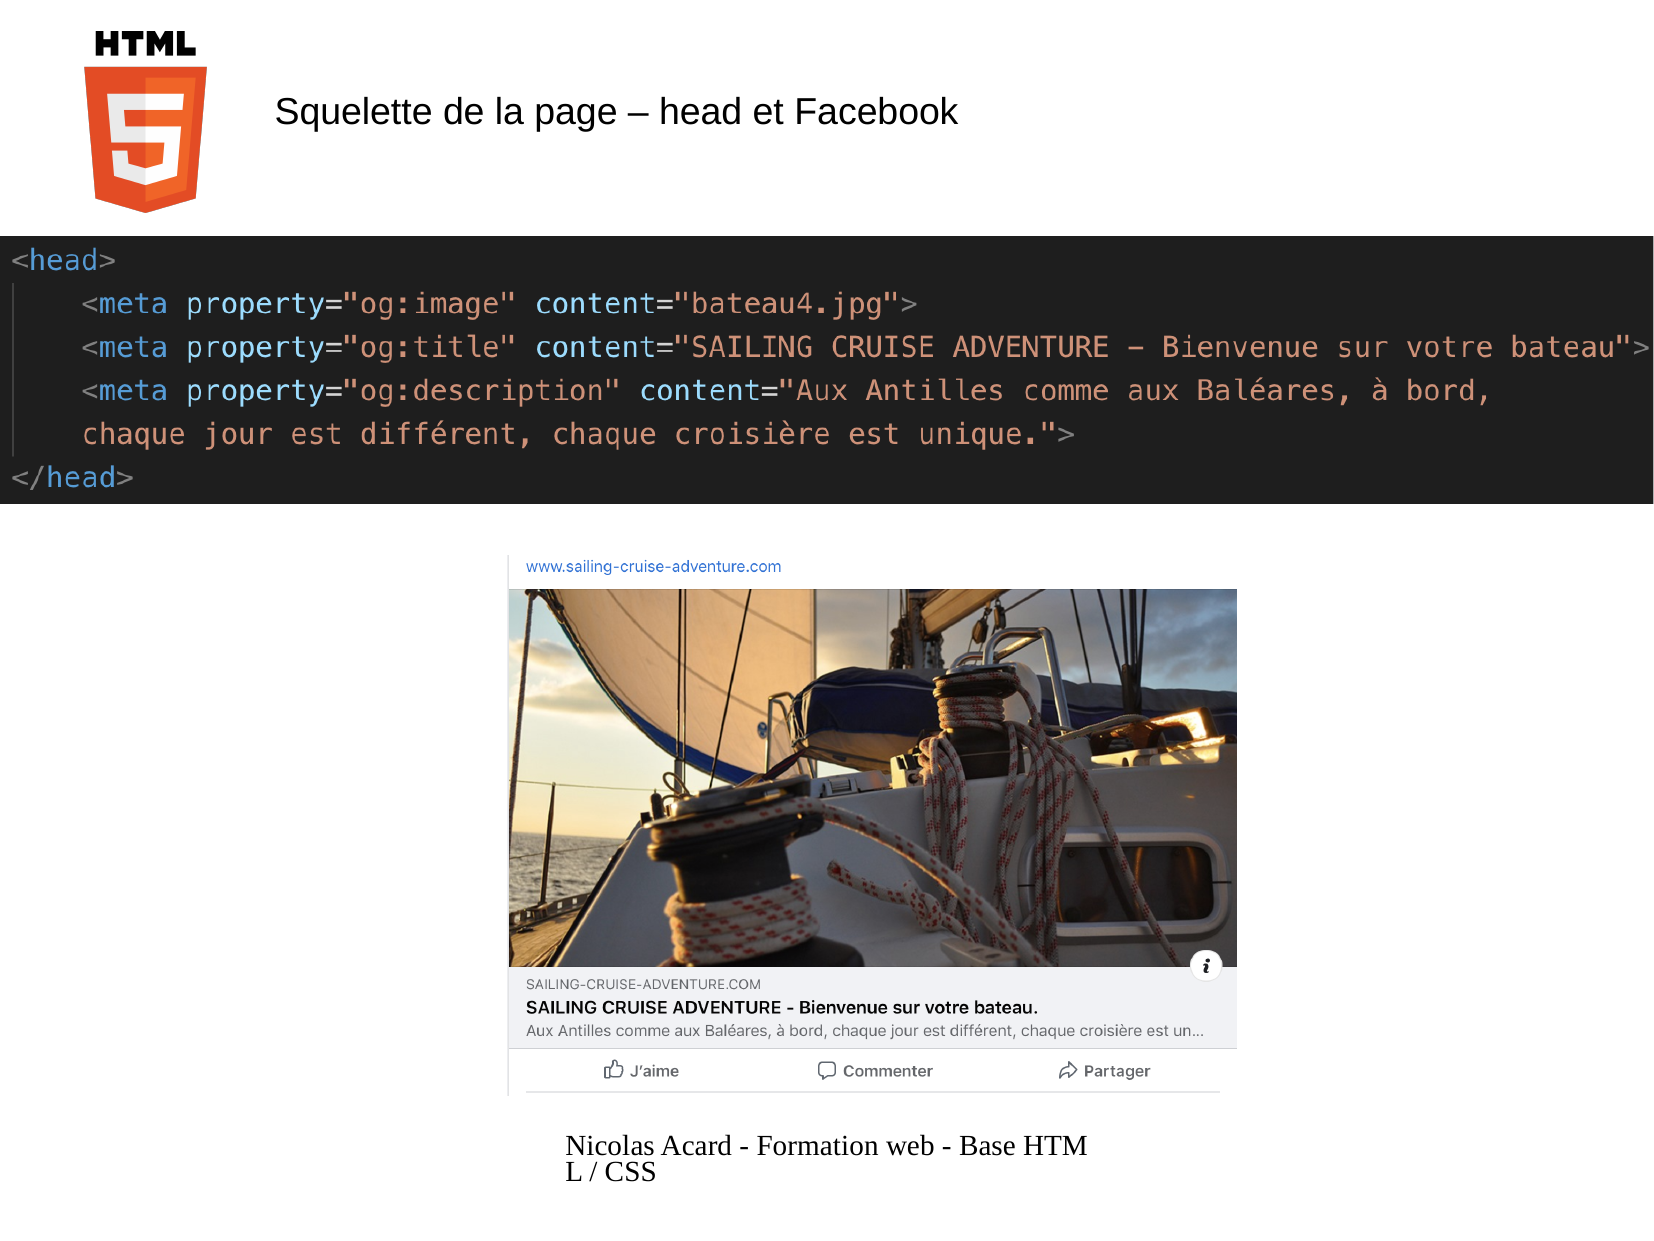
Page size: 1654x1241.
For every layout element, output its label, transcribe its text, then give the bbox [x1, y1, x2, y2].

picture [507, 555, 1237, 1096]
picture [59, 31, 232, 213]
text_box Squelette de la page – head et Facebook [259, 82, 1193, 140]
picture [0, 236, 1654, 504]
